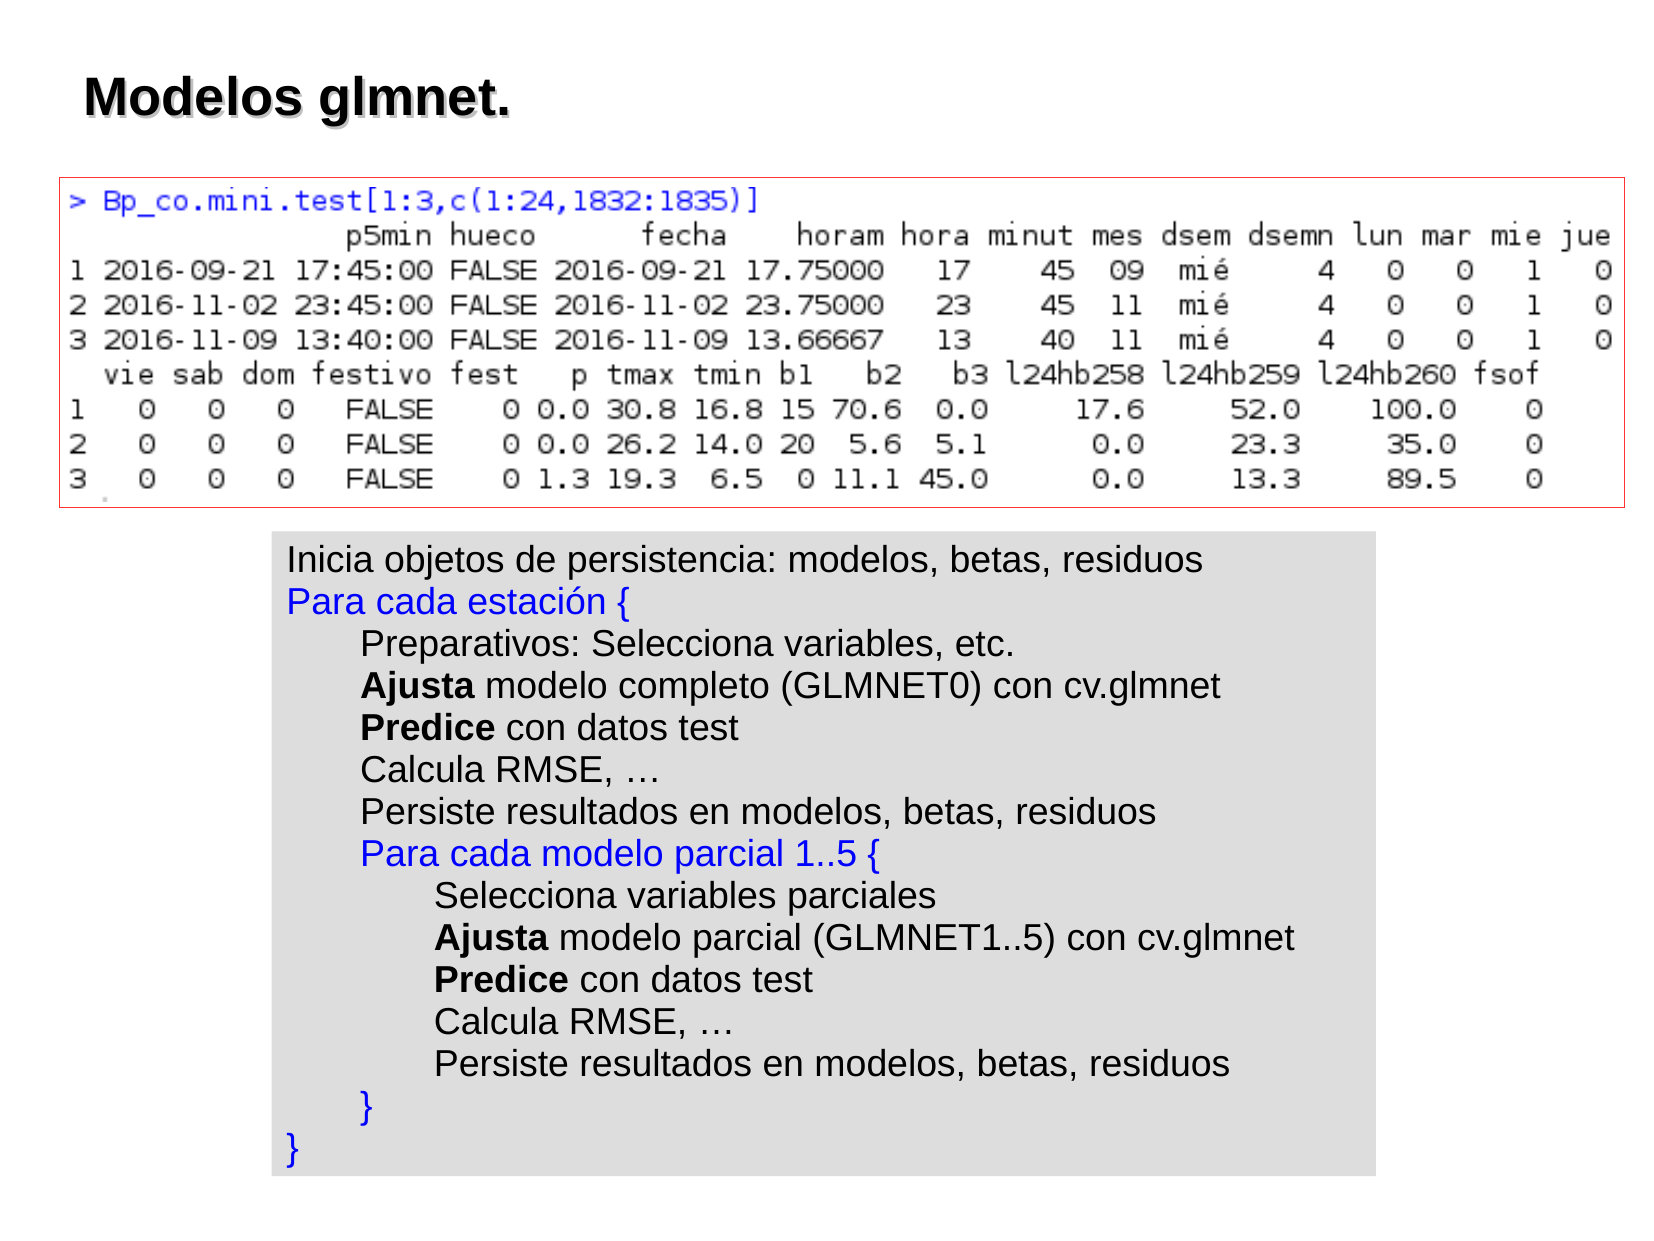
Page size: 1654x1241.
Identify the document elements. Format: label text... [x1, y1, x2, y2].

picture [60, 187, 1624, 502]
text_box Inicia objetos de persistencia: modelos, betas, residuos Para cada estación { Preparativos: Selecciona variables, etc. Ajusta modelo completo (GLMNET0) con cv.glmnet Predice con datos test Calcula RMSE, … Persiste resultados en modelos, betas, residuos Para cada modelo parcial 1..5 { Selecciona variables parciales Ajusta modelo parcial (GLMNET1..5) con cv.glmnet Predice con datos test Calcula RMSE, … Persiste resultados en modelos, betas, residuos } } [271, 531, 1376, 1177]
text_box Modelos glmnet. [68, 59, 934, 136]
